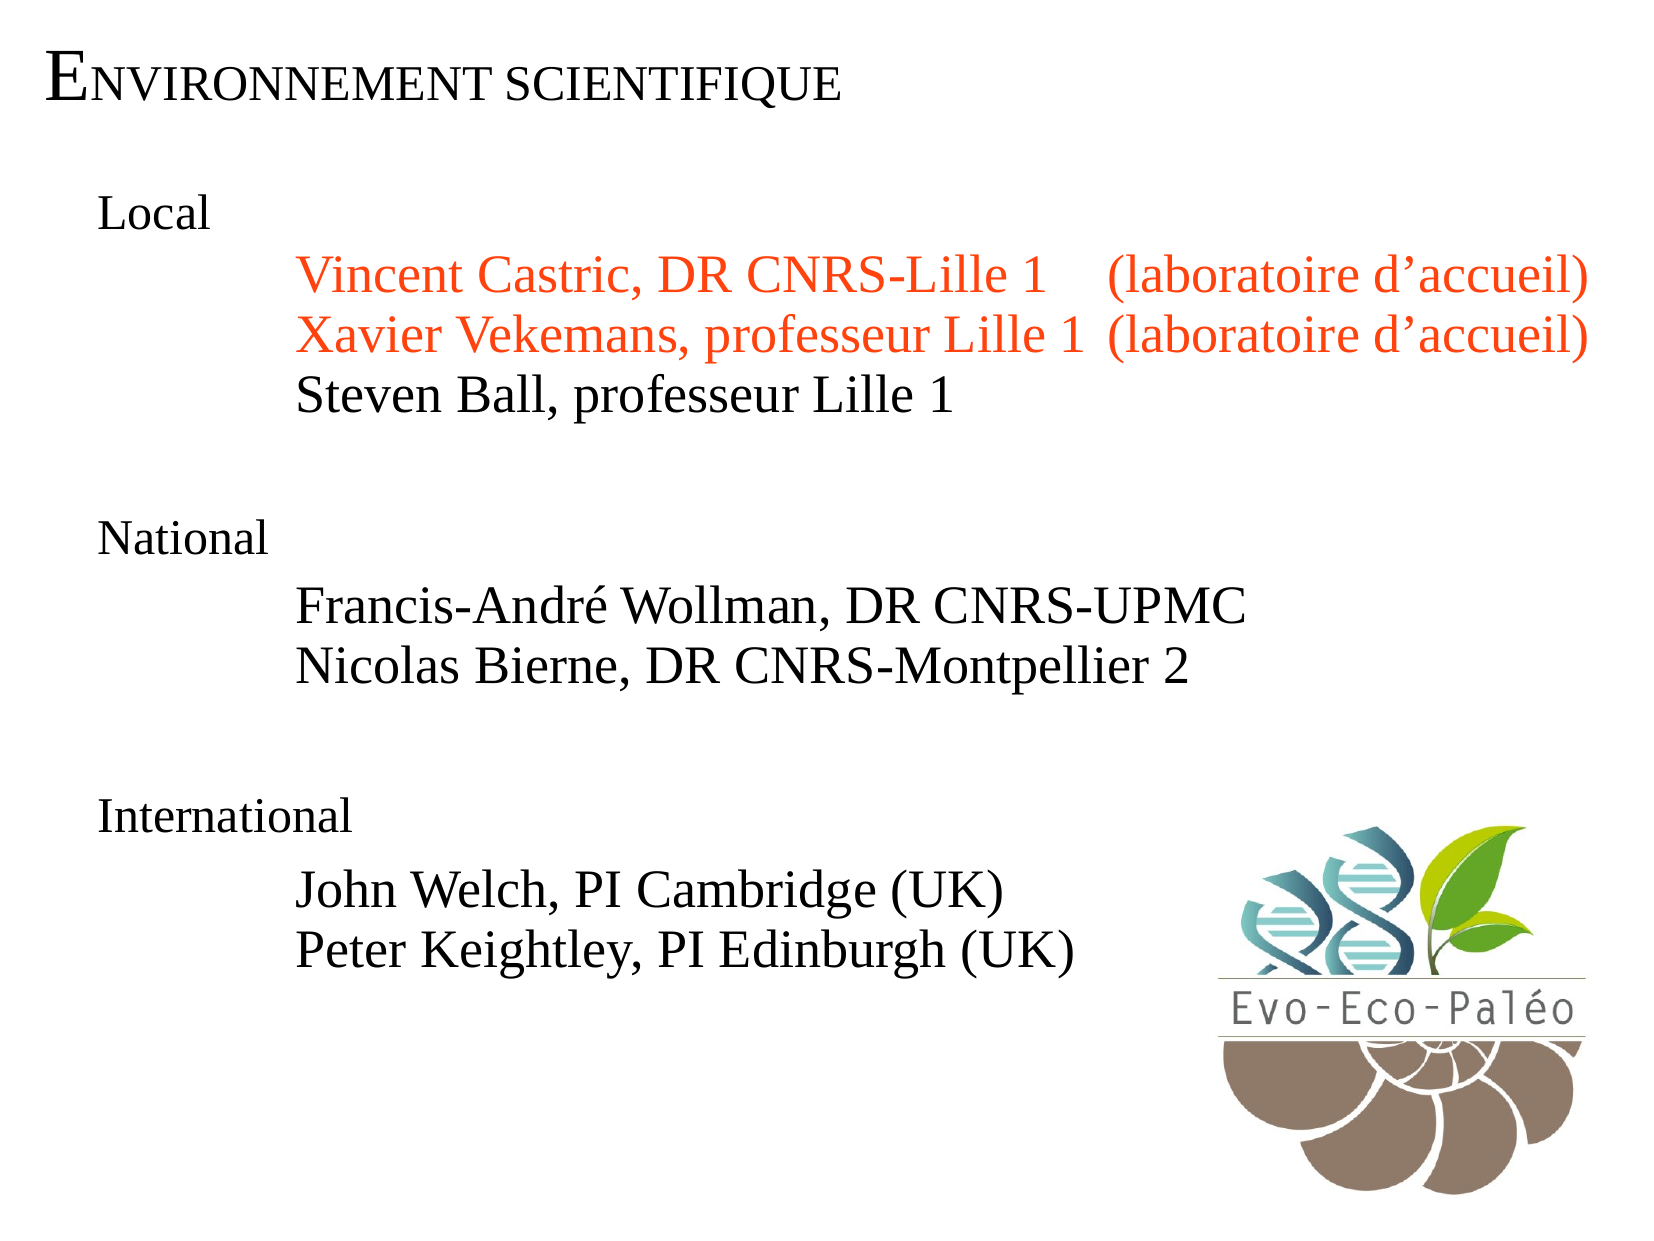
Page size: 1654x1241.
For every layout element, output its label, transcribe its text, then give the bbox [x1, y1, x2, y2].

text_box ENVIRONNEMENT SCIENTIFIQUE [30, 26, 858, 125]
text_box John Welch, PI Cambridge (UK) Peter Keightley, PI Edinburgh (UK) [280, 851, 1092, 987]
text_box International [82, 780, 411, 851]
text_box Local [82, 177, 274, 249]
text_box National [82, 502, 327, 574]
text_box Vincent Castric, DR CNRS-Lille 1 (laboratoire d’accueil) Xavier Vekemans, professeur Lille 1 (laboratoire d’accueil) Steven Ball, professeur Lille 1 [280, 237, 1606, 433]
picture [1202, 814, 1601, 1205]
text_box Francis-André Wollman, DR CNRS-UPMC Nicolas Bierne, DR CNRS-Montpellier 2 [280, 567, 1264, 704]
